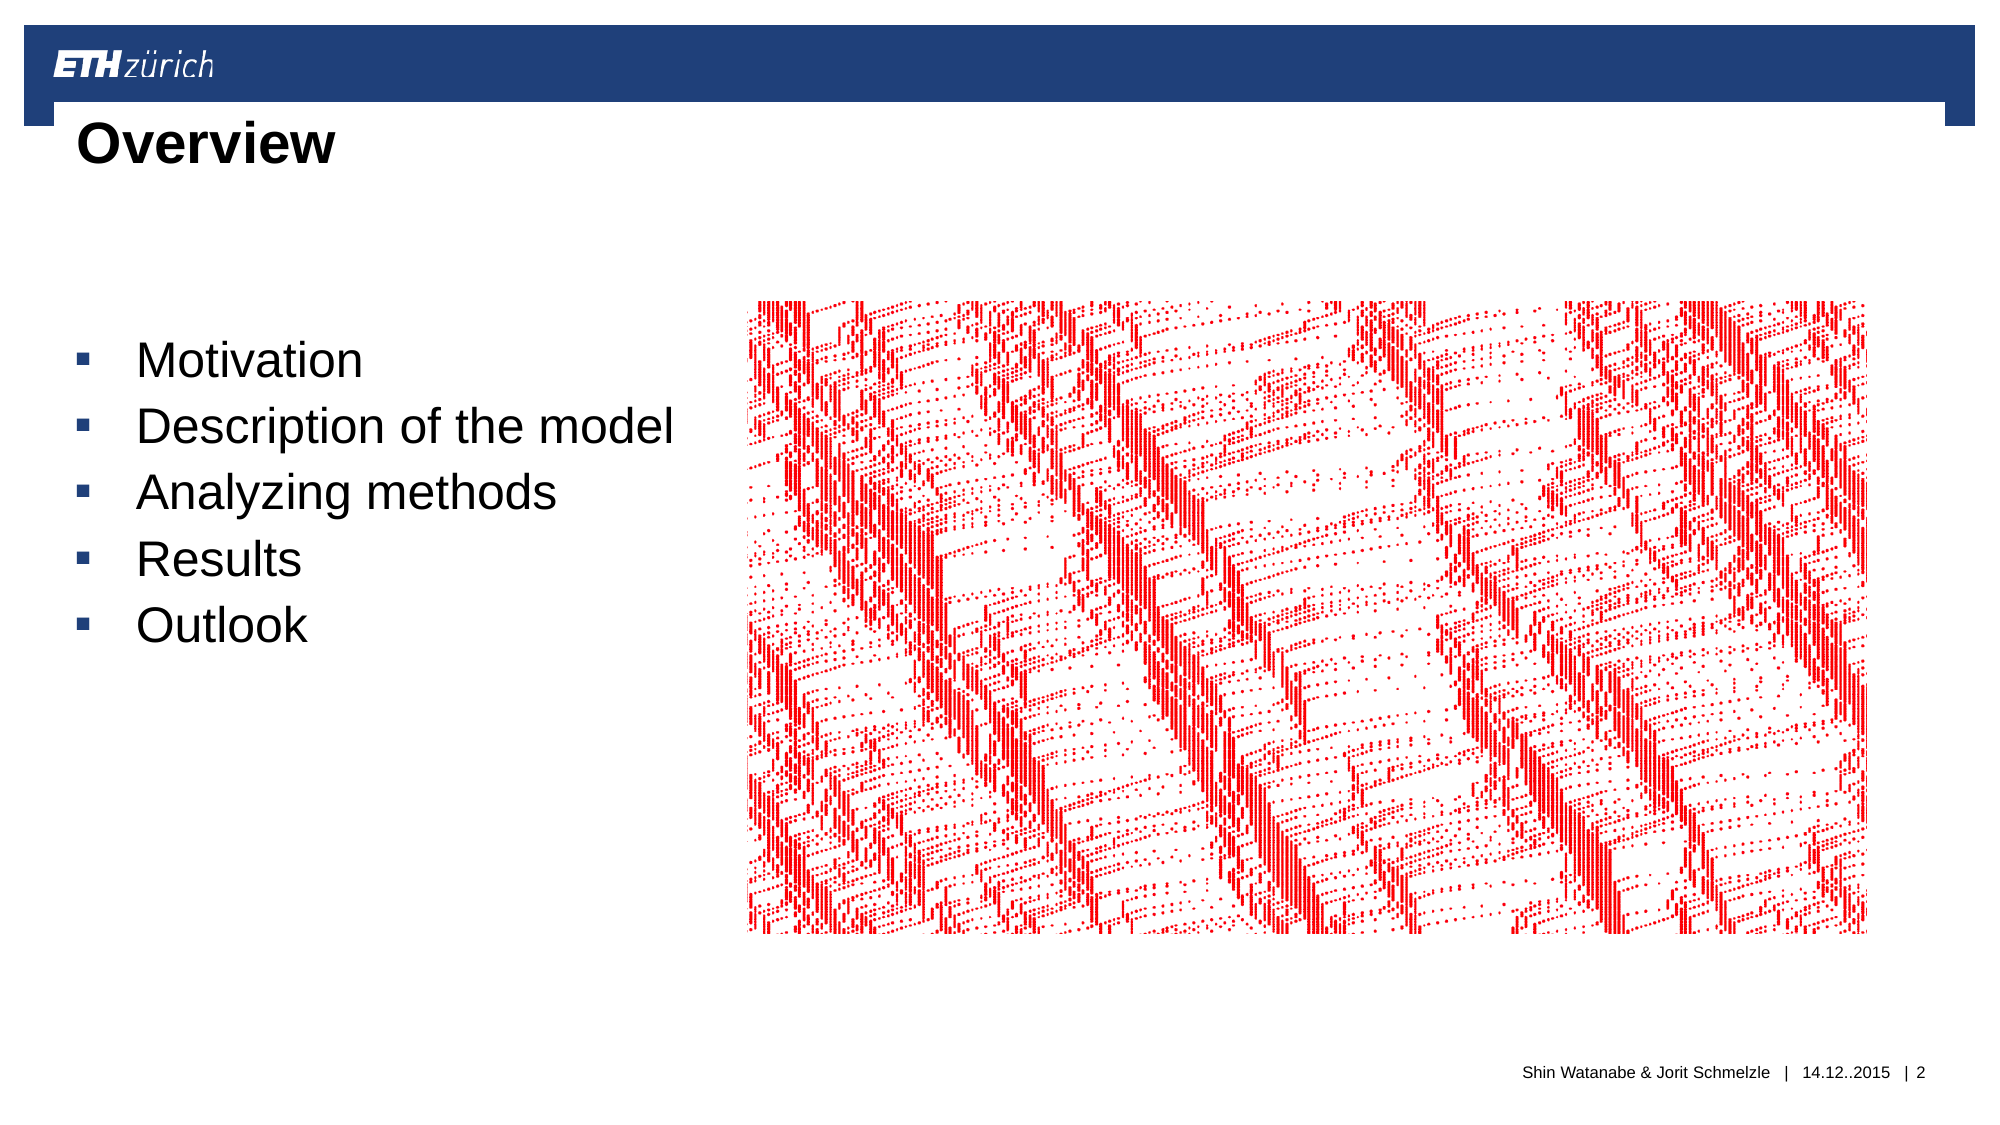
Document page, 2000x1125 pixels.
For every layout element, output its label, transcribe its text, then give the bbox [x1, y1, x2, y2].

title Overview [53, 101, 1945, 262]
picture [747, 301, 1867, 934]
list Motivation Description of the model Analyzing methods Results Outlook [53, 331, 1945, 1023]
